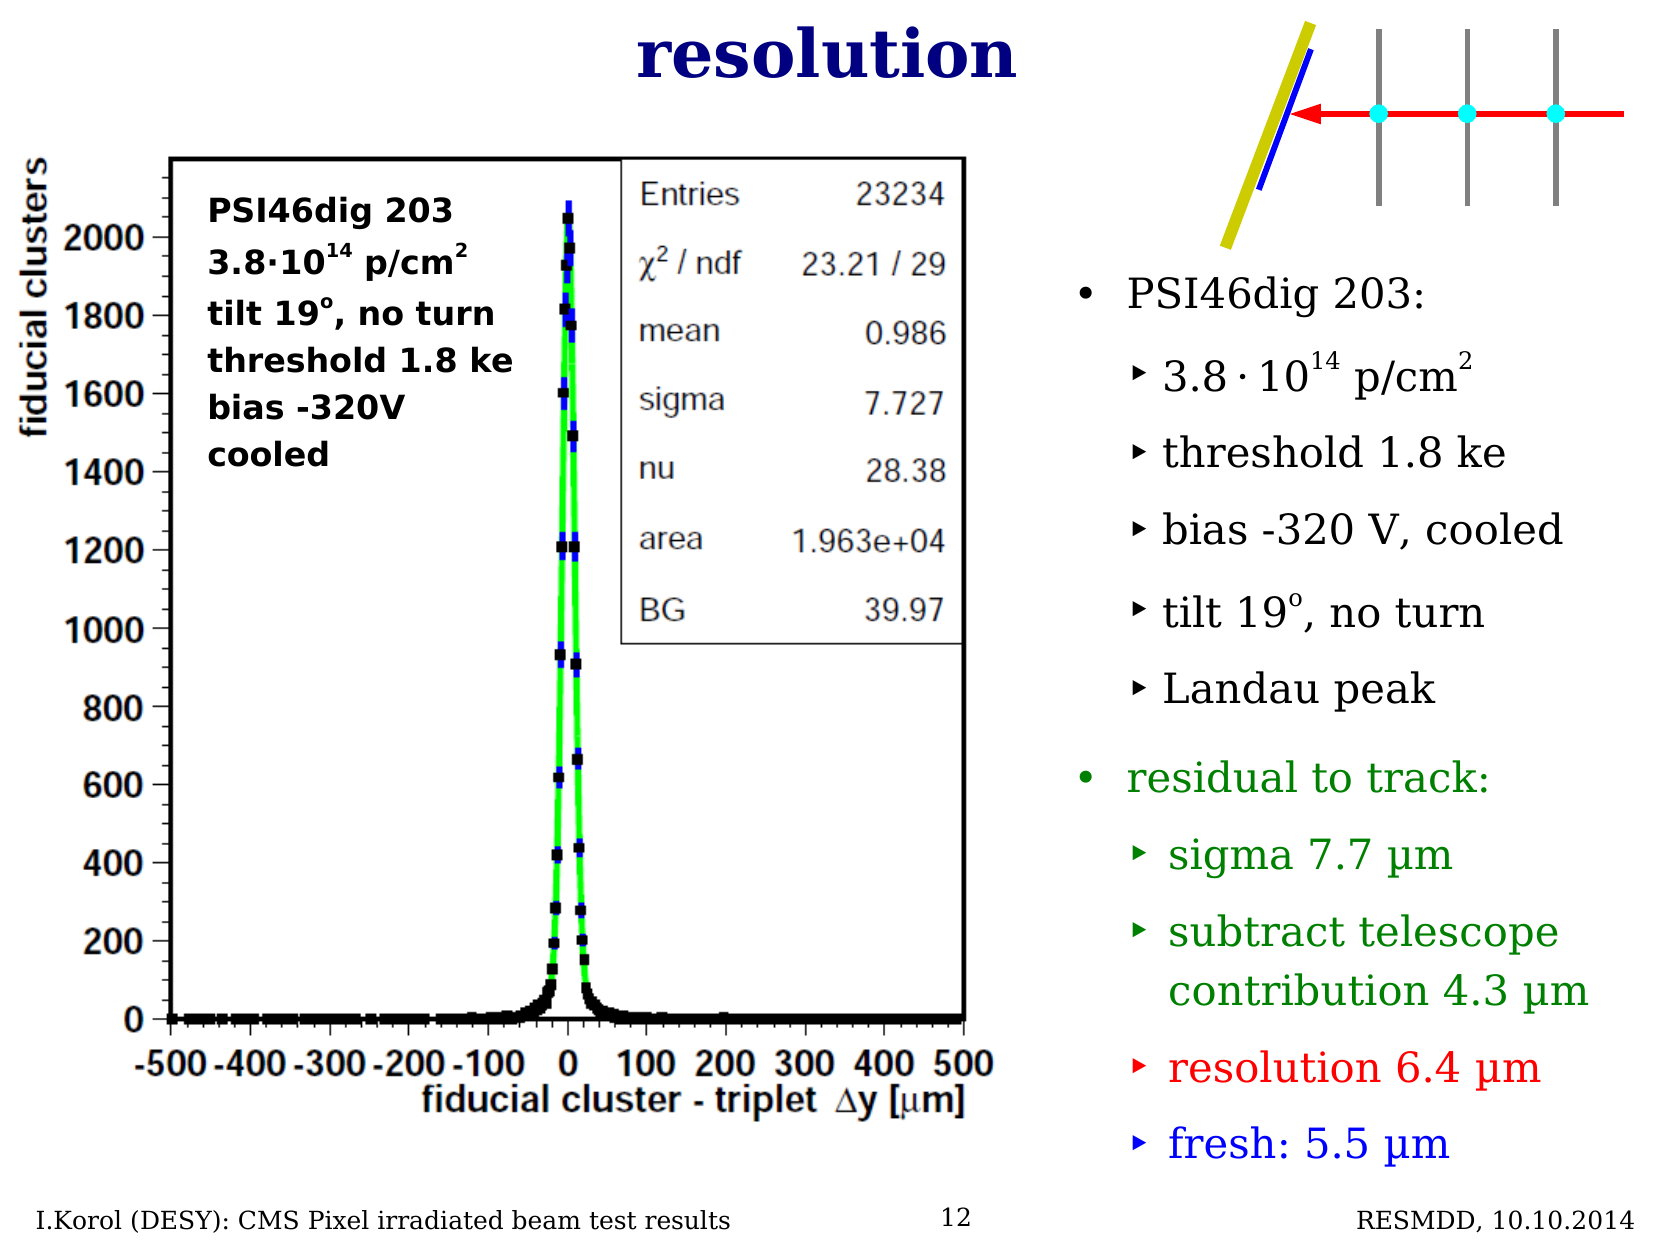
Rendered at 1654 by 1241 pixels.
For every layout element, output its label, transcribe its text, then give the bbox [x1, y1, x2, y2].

text_box [1457, 104, 1477, 124]
text_box [1546, 104, 1566, 124]
title resolution [121, 8, 1534, 100]
list PSI46dig 203: 3.8 · 1014 p/cm2 threshold 1.8 ke bias -320 V, cooled tilt 19o, no turn Landau peak residual to track: sigma 7.7 µm subtract telescope contribution 4.3 µm resolution 6.4 µm fresh: 5.5 µm [1073, 259, 1610, 1159]
text_box [1369, 104, 1389, 124]
picture [9, 135, 1004, 1128]
text_box PSI46dig 203 3.8·1014 p/cm2 tilt 19o, no turn threshold 1.8 ke bias -320V cooled [207, 183, 550, 466]
